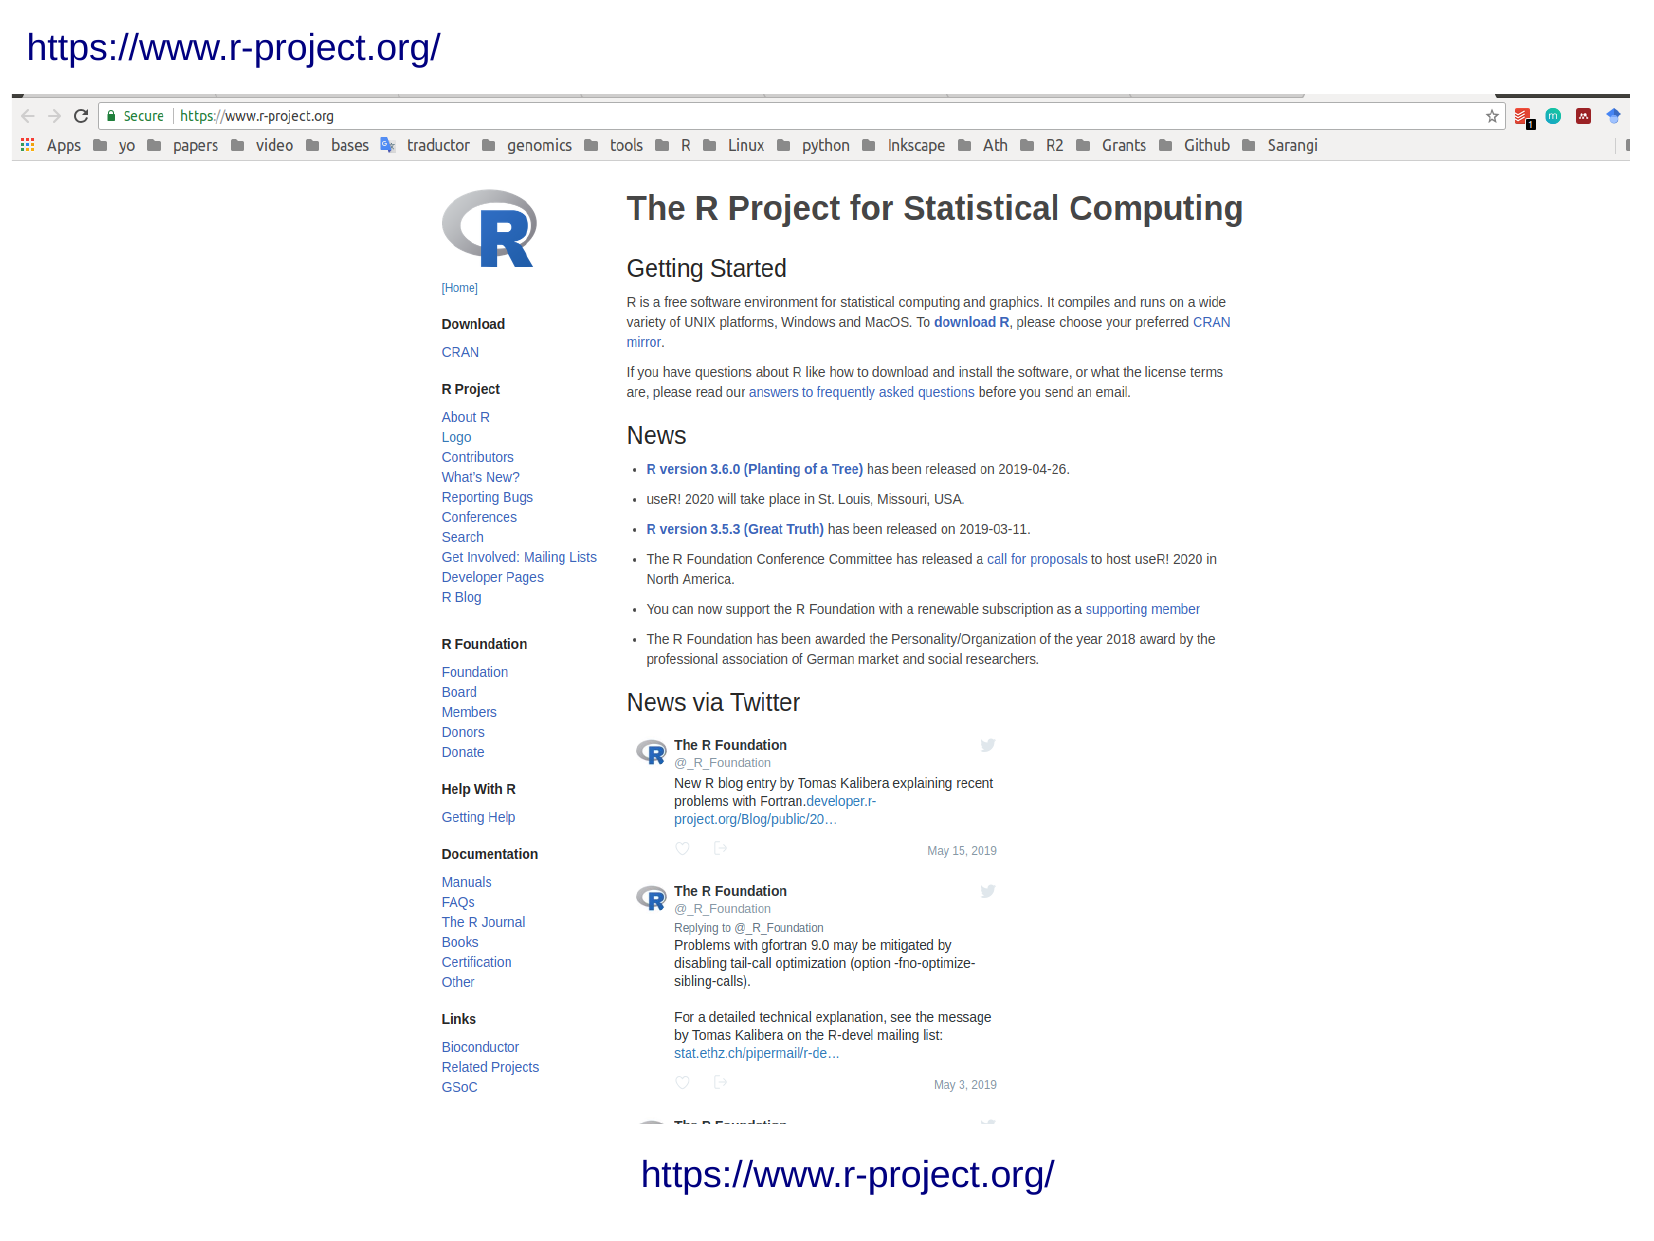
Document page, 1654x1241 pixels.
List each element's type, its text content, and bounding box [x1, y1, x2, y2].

text_box https://www.r-project.org/ [625, 1146, 1147, 1217]
picture [11, 94, 1630, 1124]
text_box https://www.r-project.org/ [11, 19, 544, 119]
